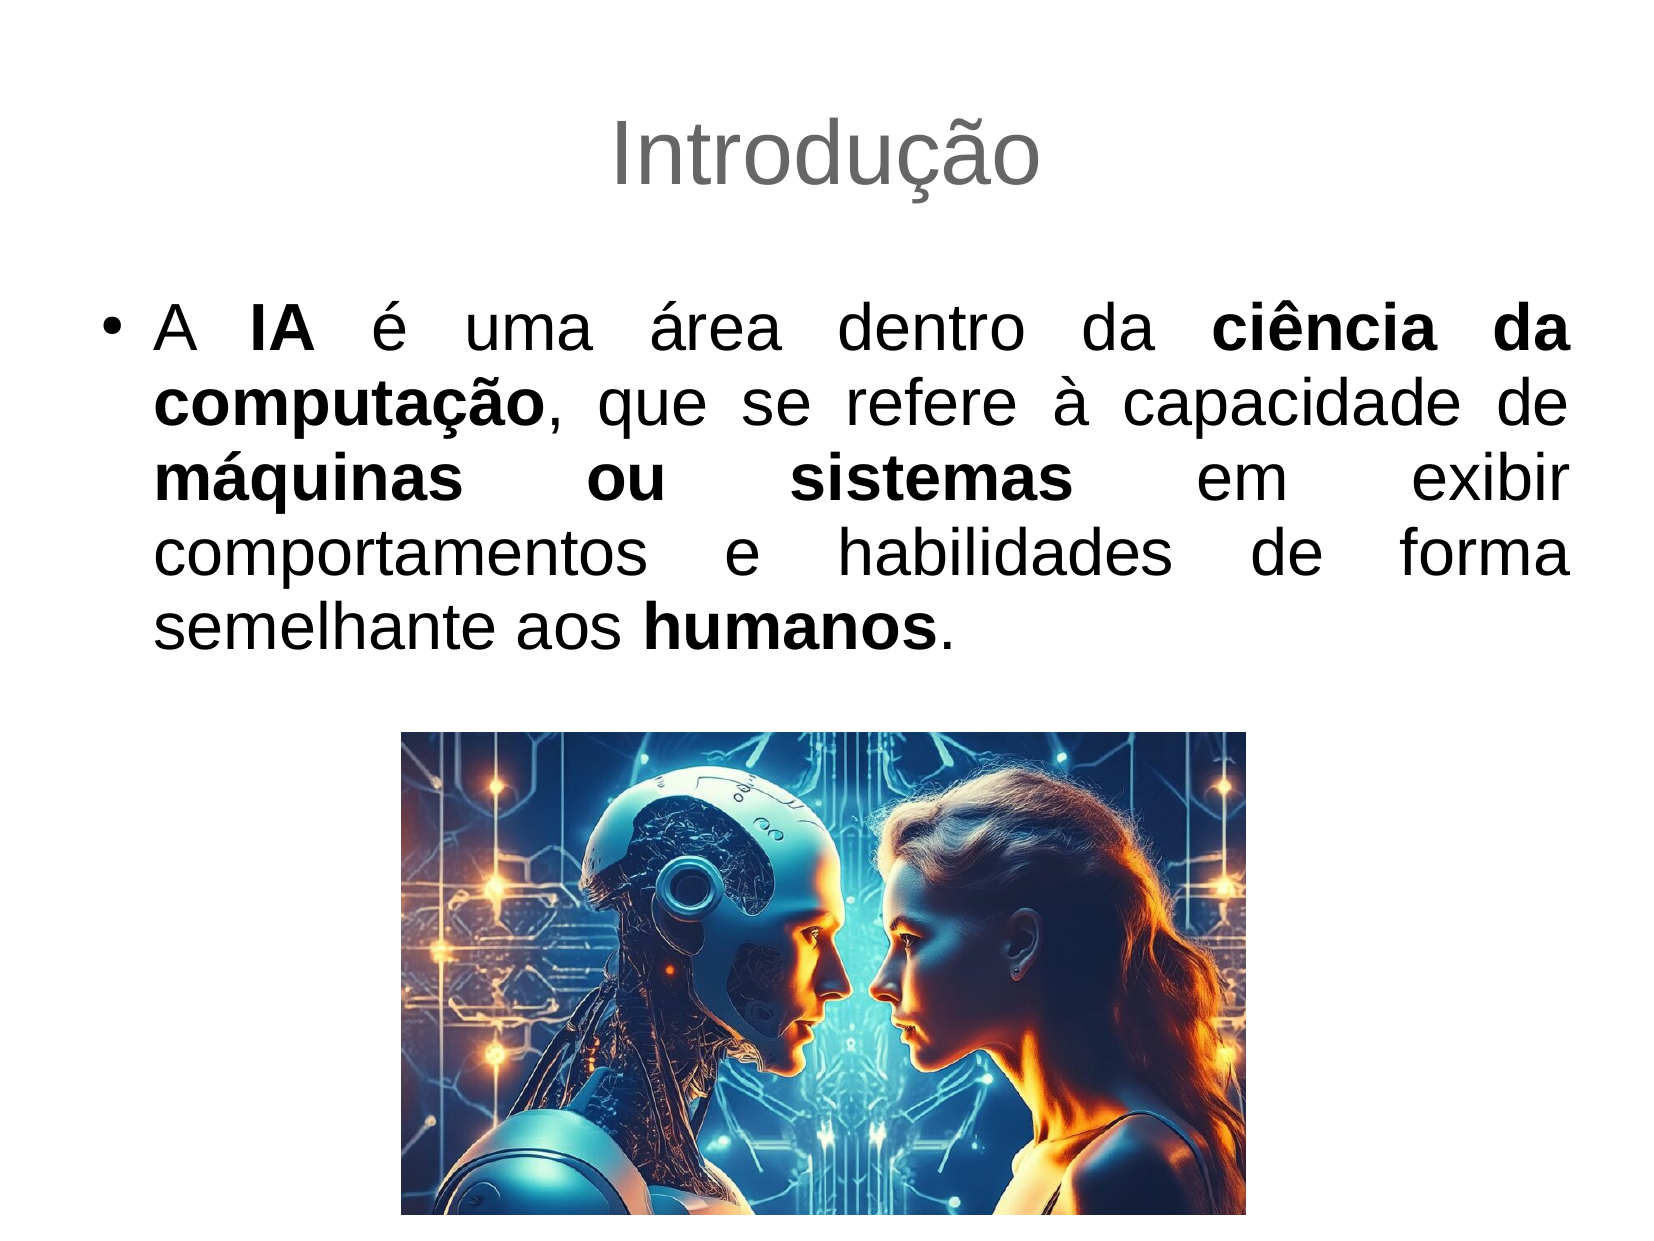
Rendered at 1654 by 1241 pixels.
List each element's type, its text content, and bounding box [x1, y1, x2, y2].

list A IA é uma área dentro da ciência da computação, que se refere à capacidade de máquinas ou sistemas em exibir comportamentos e habilidades de forma semelhante aos humanos. [82, 290, 1571, 1158]
title Introdução [82, 49, 1571, 257]
picture [401, 732, 1246, 1215]
